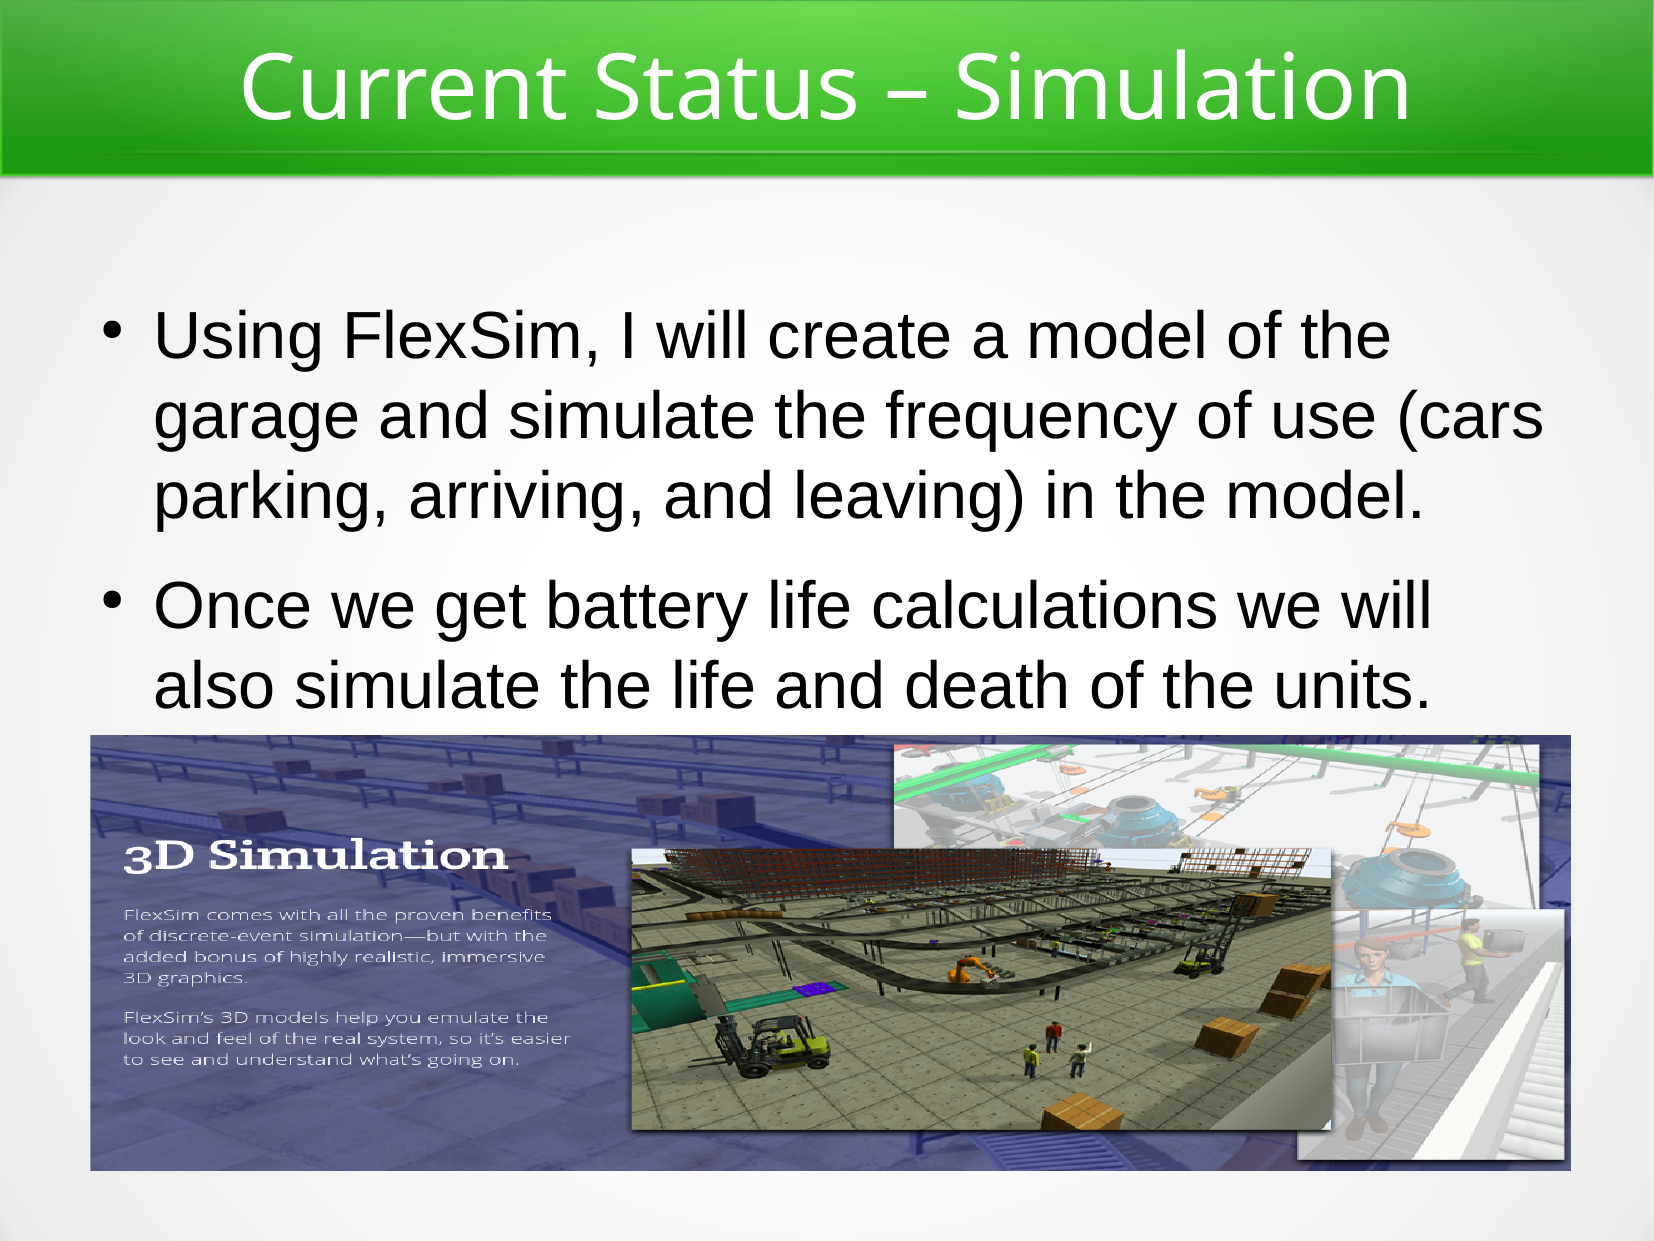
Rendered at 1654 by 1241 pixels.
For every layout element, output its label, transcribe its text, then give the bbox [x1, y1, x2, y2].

list Using FlexSim, I will create a model of the garage and simulate the frequency of use (cars parking, arriving, and leaving) in the model. Once we get battery life calculations we will also simulate the life and death of the units. [82, 291, 1571, 1171]
title Current Status – Simulation [82, 11, 1571, 154]
picture [0, 0, 1654, 1241]
